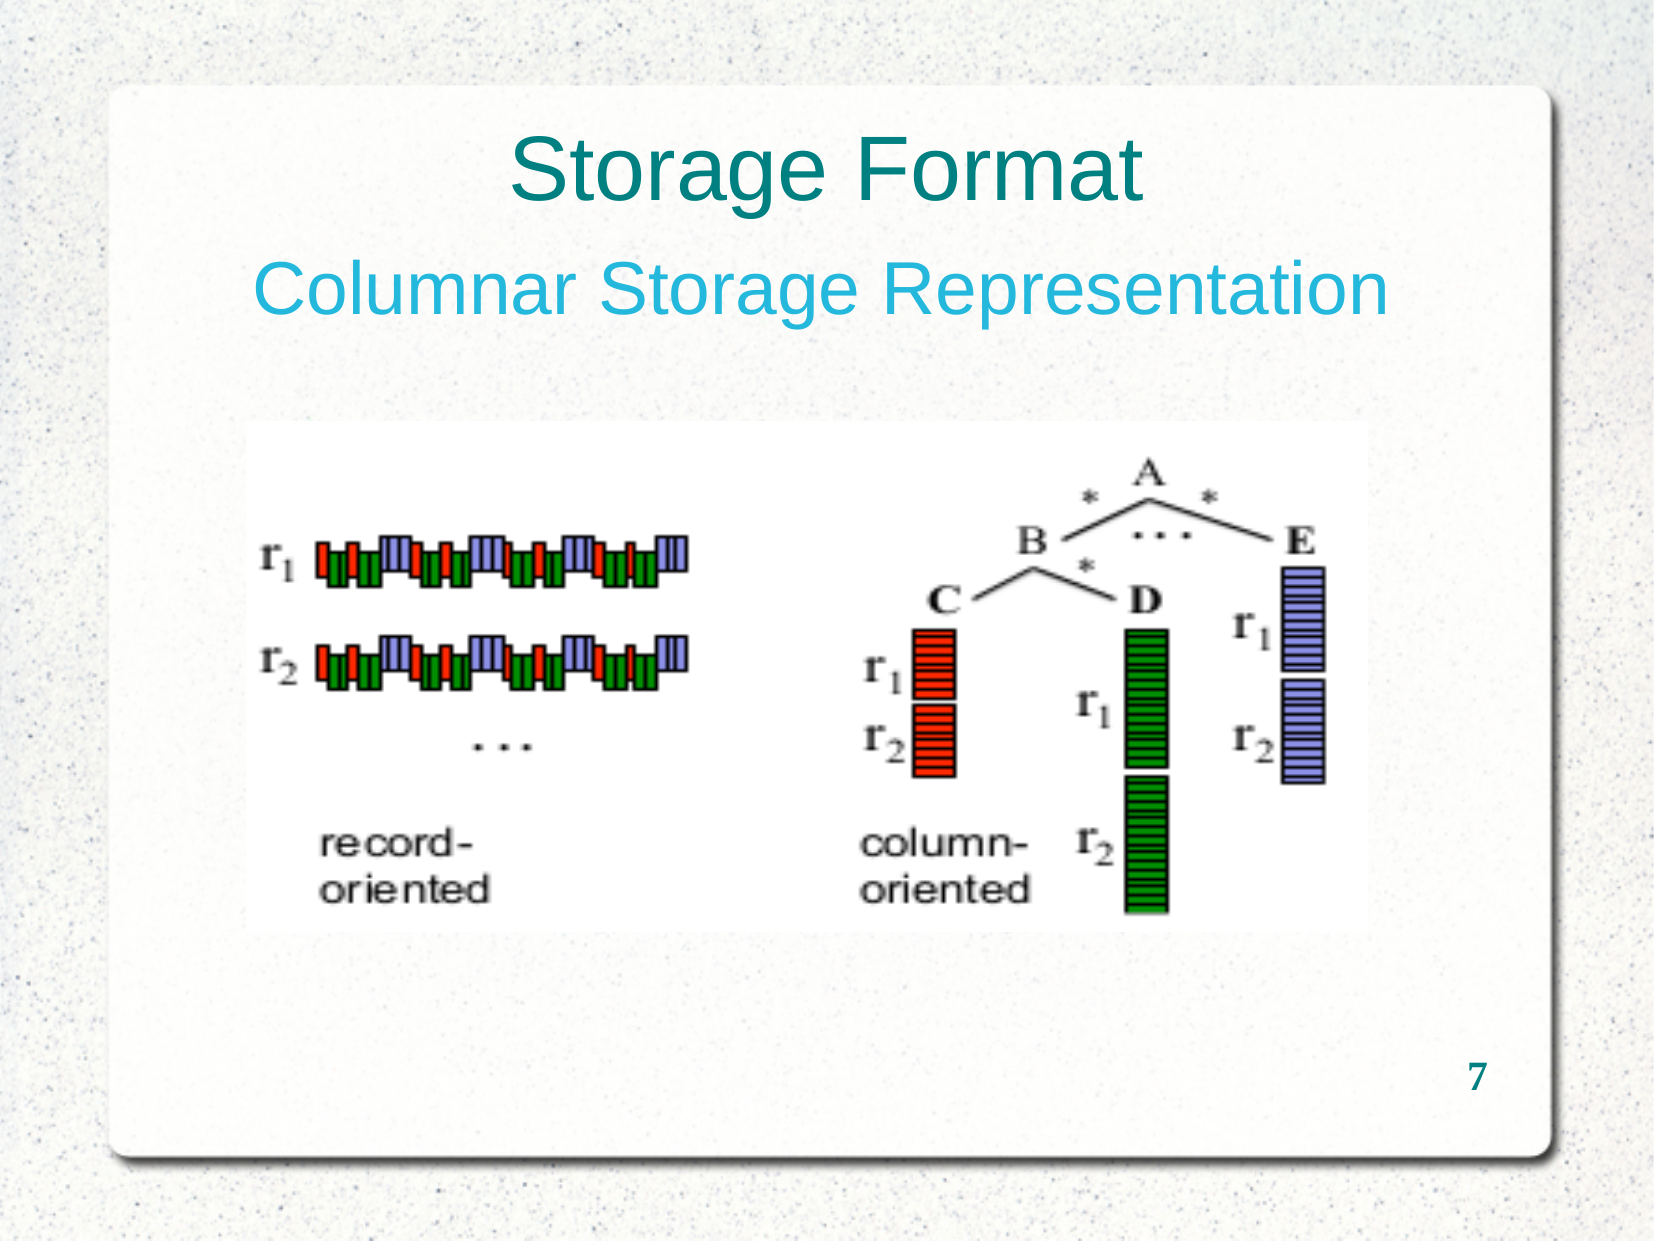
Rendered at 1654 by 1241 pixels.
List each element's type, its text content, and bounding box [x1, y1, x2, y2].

picture [0, 0, 1654, 1241]
title Storage Format [118, 96, 1536, 241]
title Columnar Storage Representation [112, 216, 1531, 361]
